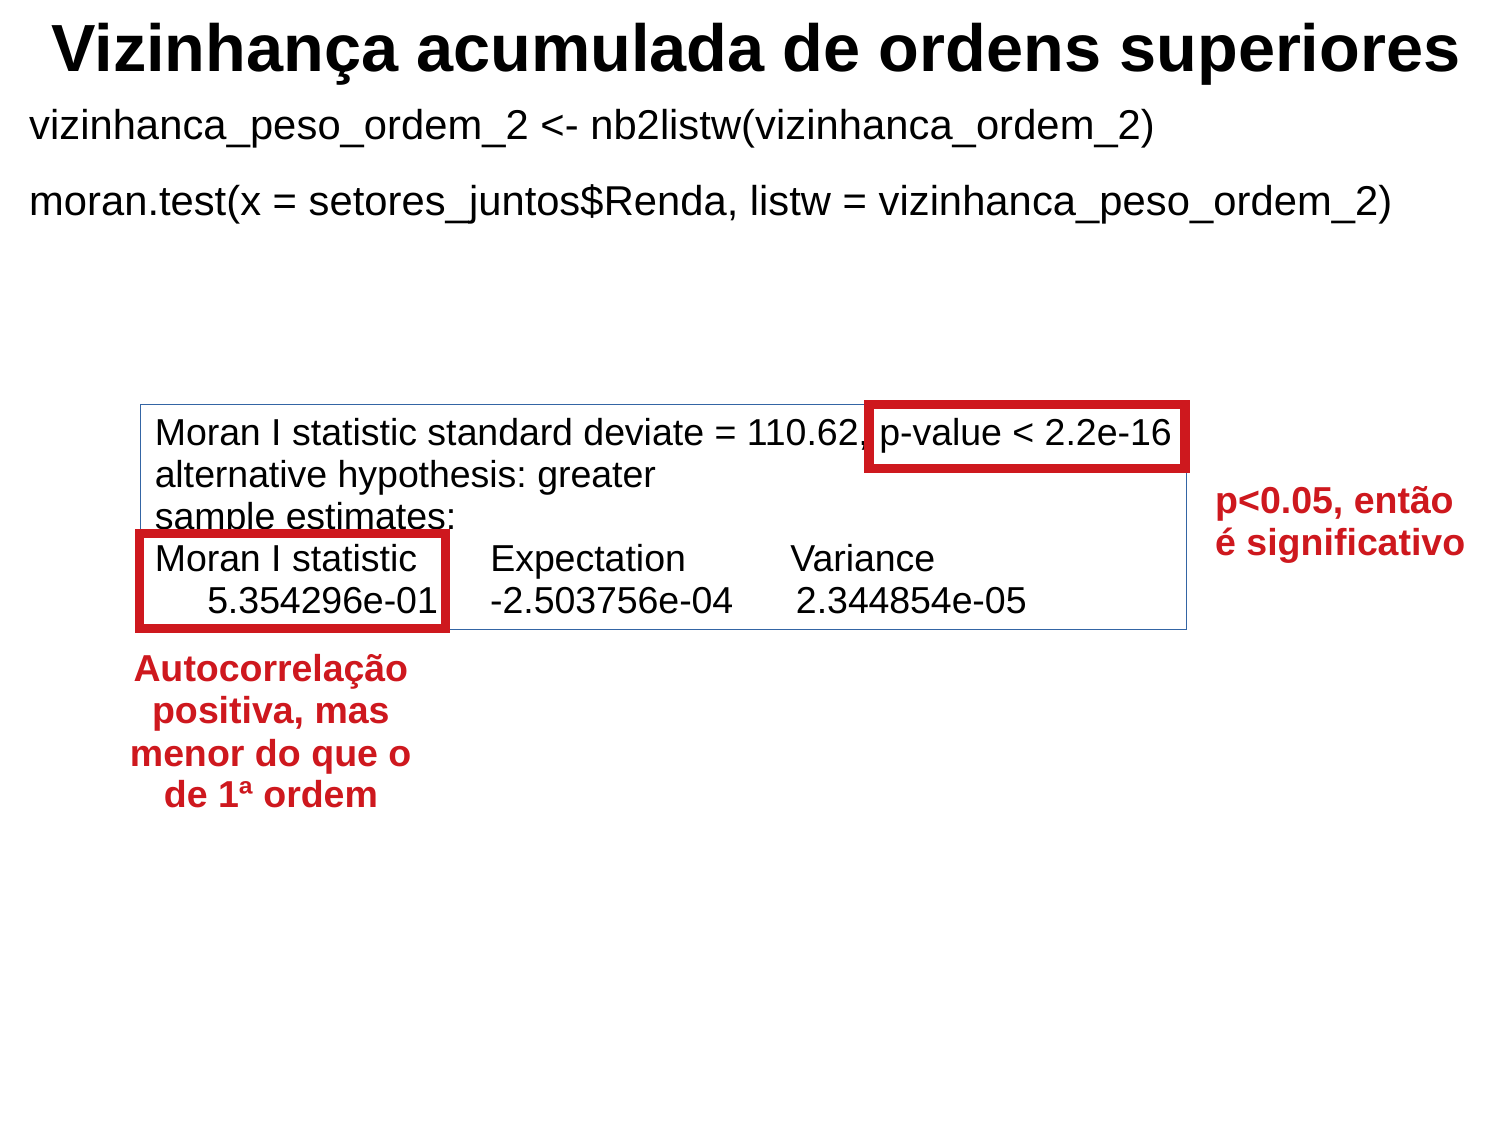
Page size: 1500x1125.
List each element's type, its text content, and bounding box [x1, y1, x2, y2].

text_box Moran I statistic standard deviate = 110.62, p-value < 2.2e-16 alternative hypothesis: greater sample estimates: Moran I statistic Expectation Variance 5.354296e-01 -2.503756e-04 2.344854e-05 [144, 538, 441, 624]
text_box Moran I statistic standard deviate = 110.62, p-value < 2.2e-16 alternative hypothesis: greater sample estimates: Moran I statistic Expectation Variance 5.354296e-01 -2.503756e-04 2.344854e-05 [874, 409, 1180, 464]
text_box Autocorrelação positiva, mas menor do que o de 1ª ordem [94, 640, 448, 866]
title Vizinhança acumulada de ordens superiores [27, 4, 1486, 91]
list vizinhanca_peso_ordem_2 <- nb2listw(vizinhanca_ordem_2) moran.test(x = setores_juntos$Renda, listw = vizinhanca_peso_ordem_2) [29, 101, 1455, 816]
text_box p<0.05, então é significativo [1200, 471, 1493, 576]
text_box Moran I statistic standard deviate = 110.62, p-value < 2.2e-16 alternative hypothesis: greater sample estimates: Moran I statistic Expectation Variance 5.354296e-01 -2.503756e-04 2.344854e-05 [140, 404, 1187, 630]
